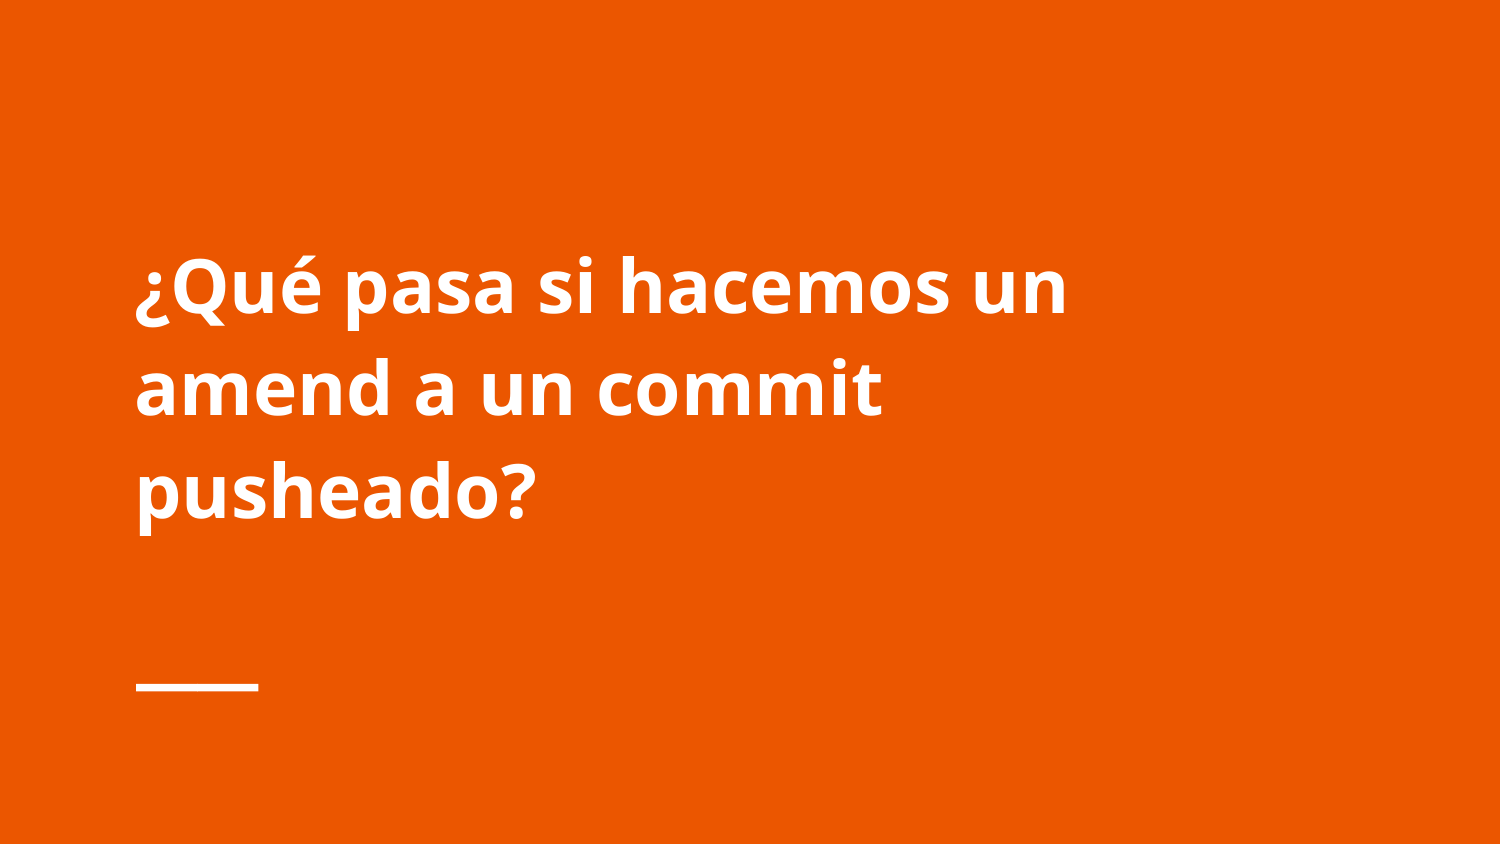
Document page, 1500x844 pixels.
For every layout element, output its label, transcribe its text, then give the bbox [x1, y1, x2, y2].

title ¿Qué pasa si hacemos un amend a un commit pusheado? [119, 141, 1272, 632]
